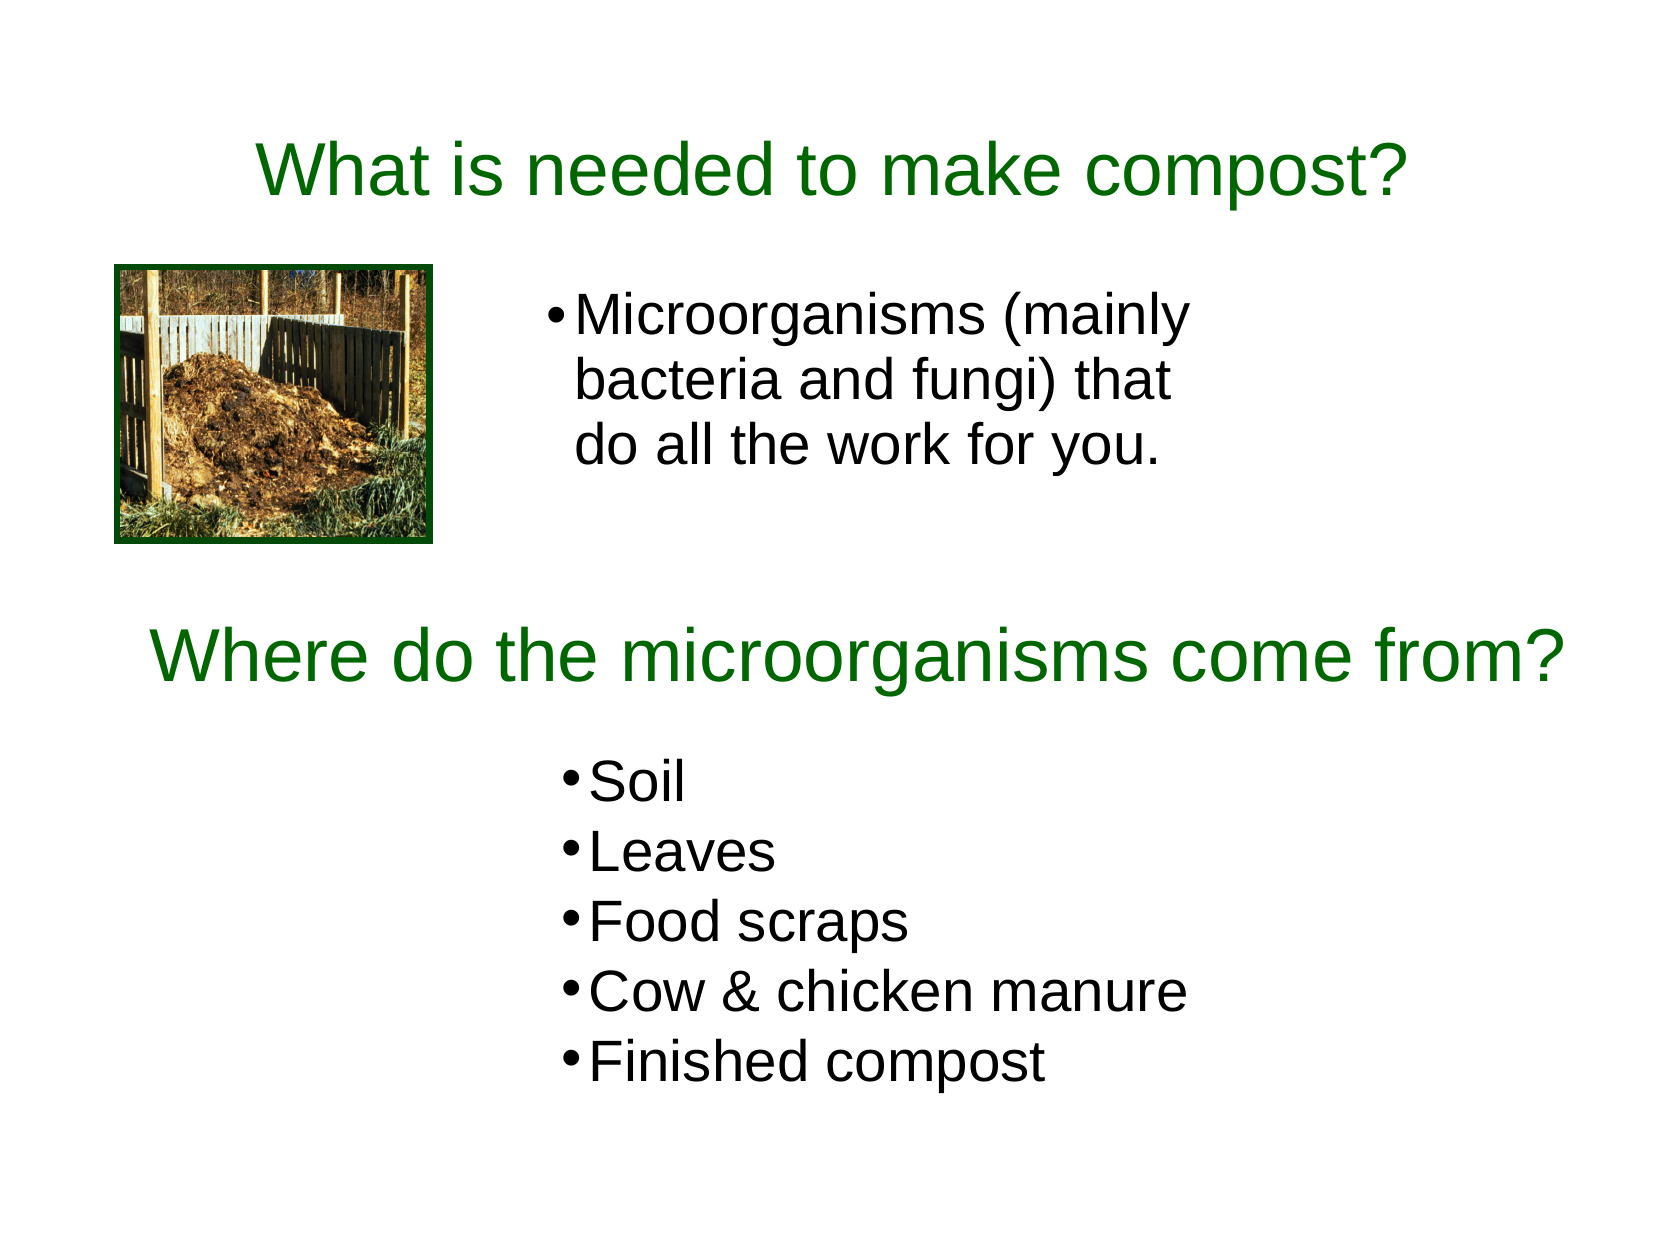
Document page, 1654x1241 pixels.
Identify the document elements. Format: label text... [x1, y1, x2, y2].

text_box Soil Leaves Food scraps Cow & chicken manure Finished compost [547, 735, 1233, 1146]
text_box What is needed to make compost? [135, 120, 1531, 219]
list Microorganisms (mainly bacteria and fungi) that do all the work for you. [531, 274, 1260, 541]
text_box Where do the microorganisms come from? [135, 606, 1591, 706]
picture [120, 270, 427, 538]
